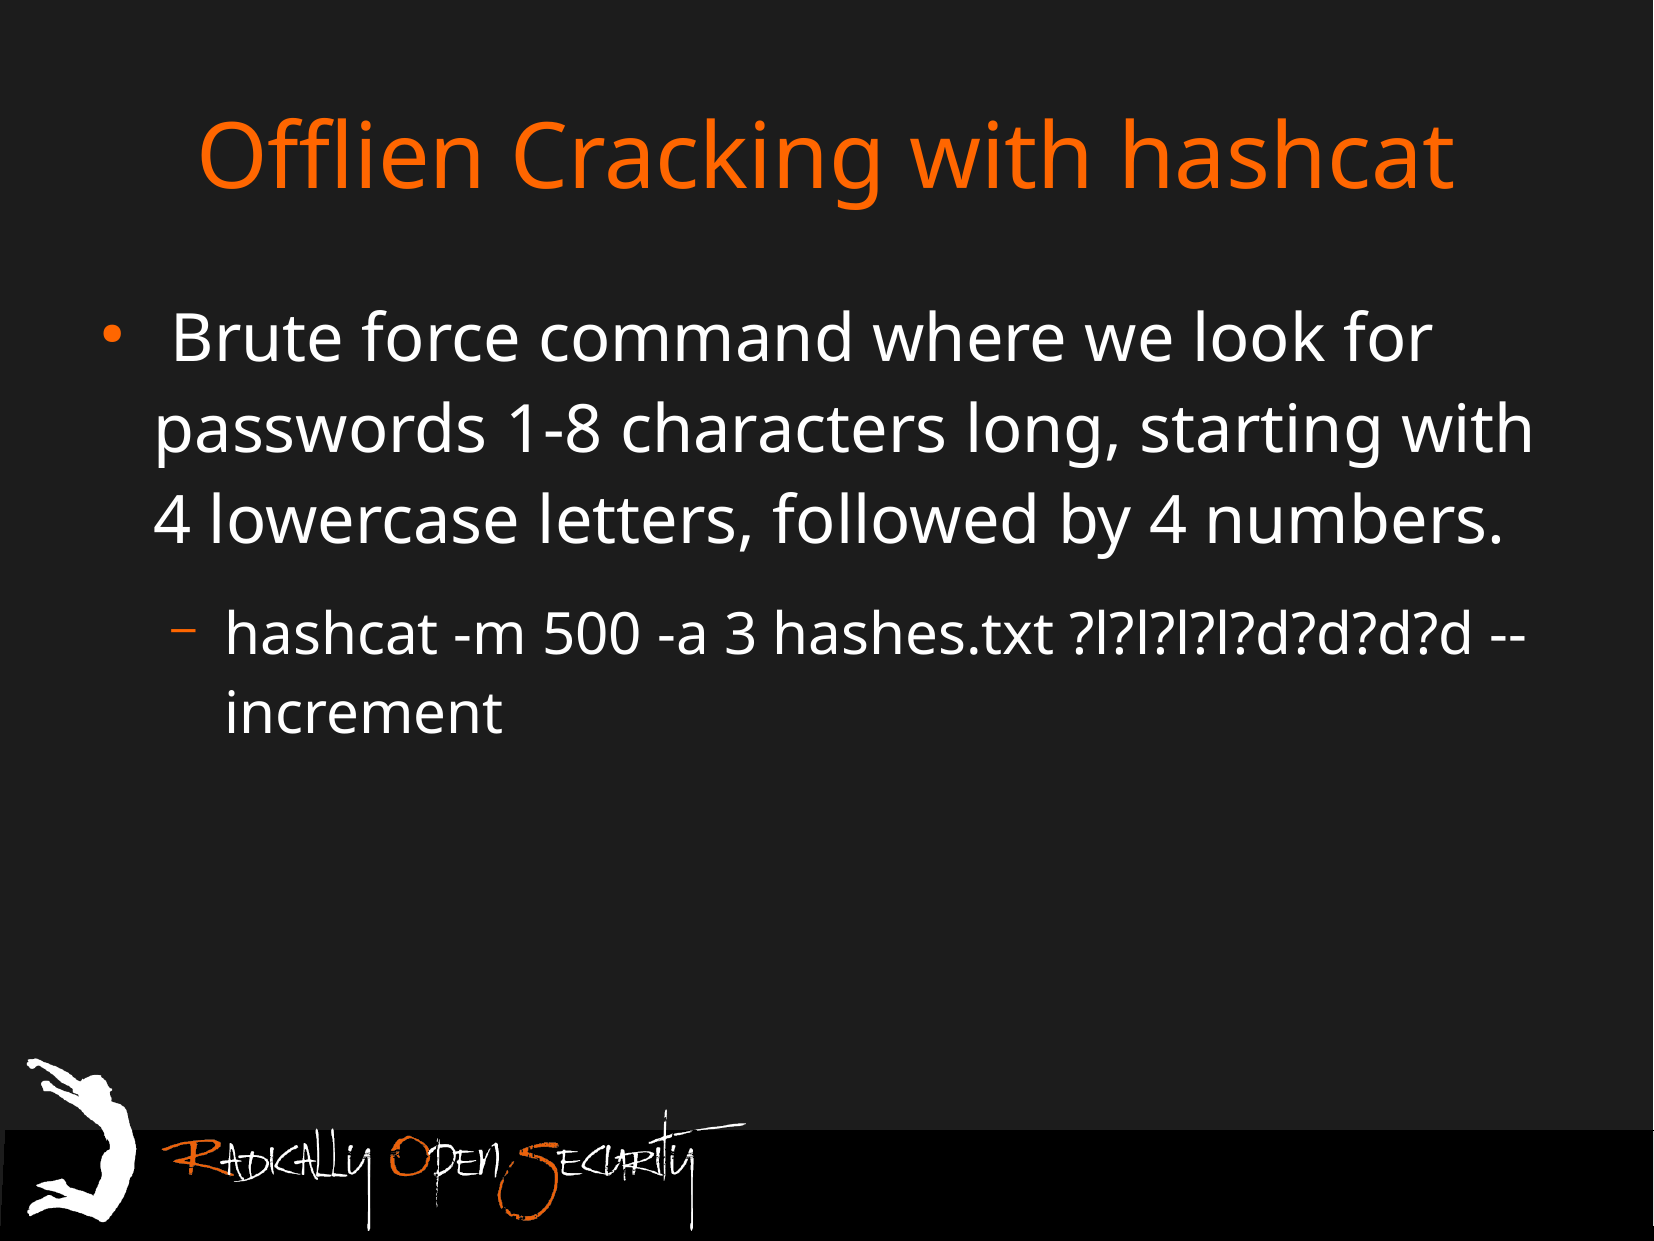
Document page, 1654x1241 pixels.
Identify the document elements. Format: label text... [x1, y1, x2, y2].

picture [0, 1022, 778, 1241]
title Offlien Cracking with hashcat [82, 49, 1571, 257]
list Brute force command where we look for passwords 1-8 characters long, starting with 4 lowercase letters, followed by 4 numbers. hashcat -m 500 -a 3 hashes.txt ?l?l?l?l?d?d?d?d --increment [82, 290, 1571, 1010]
